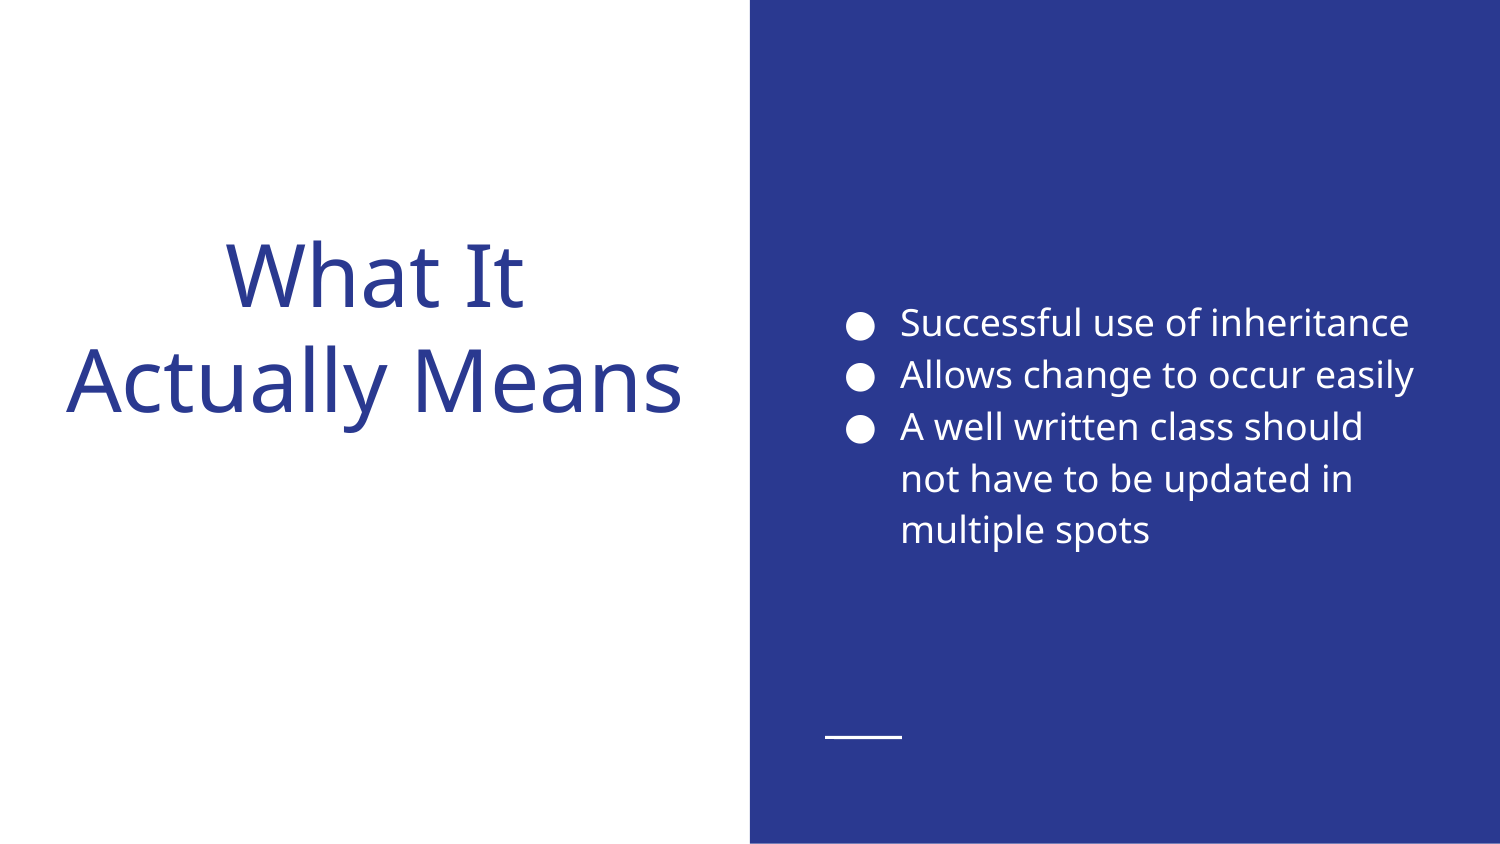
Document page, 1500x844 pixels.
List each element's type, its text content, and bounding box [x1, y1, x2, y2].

title What It Actually Means [43, 188, 708, 446]
list Successful use of inheritance Allows change to occur easily A well written class should not have to be updated in multiple spots [810, 118, 1440, 725]
